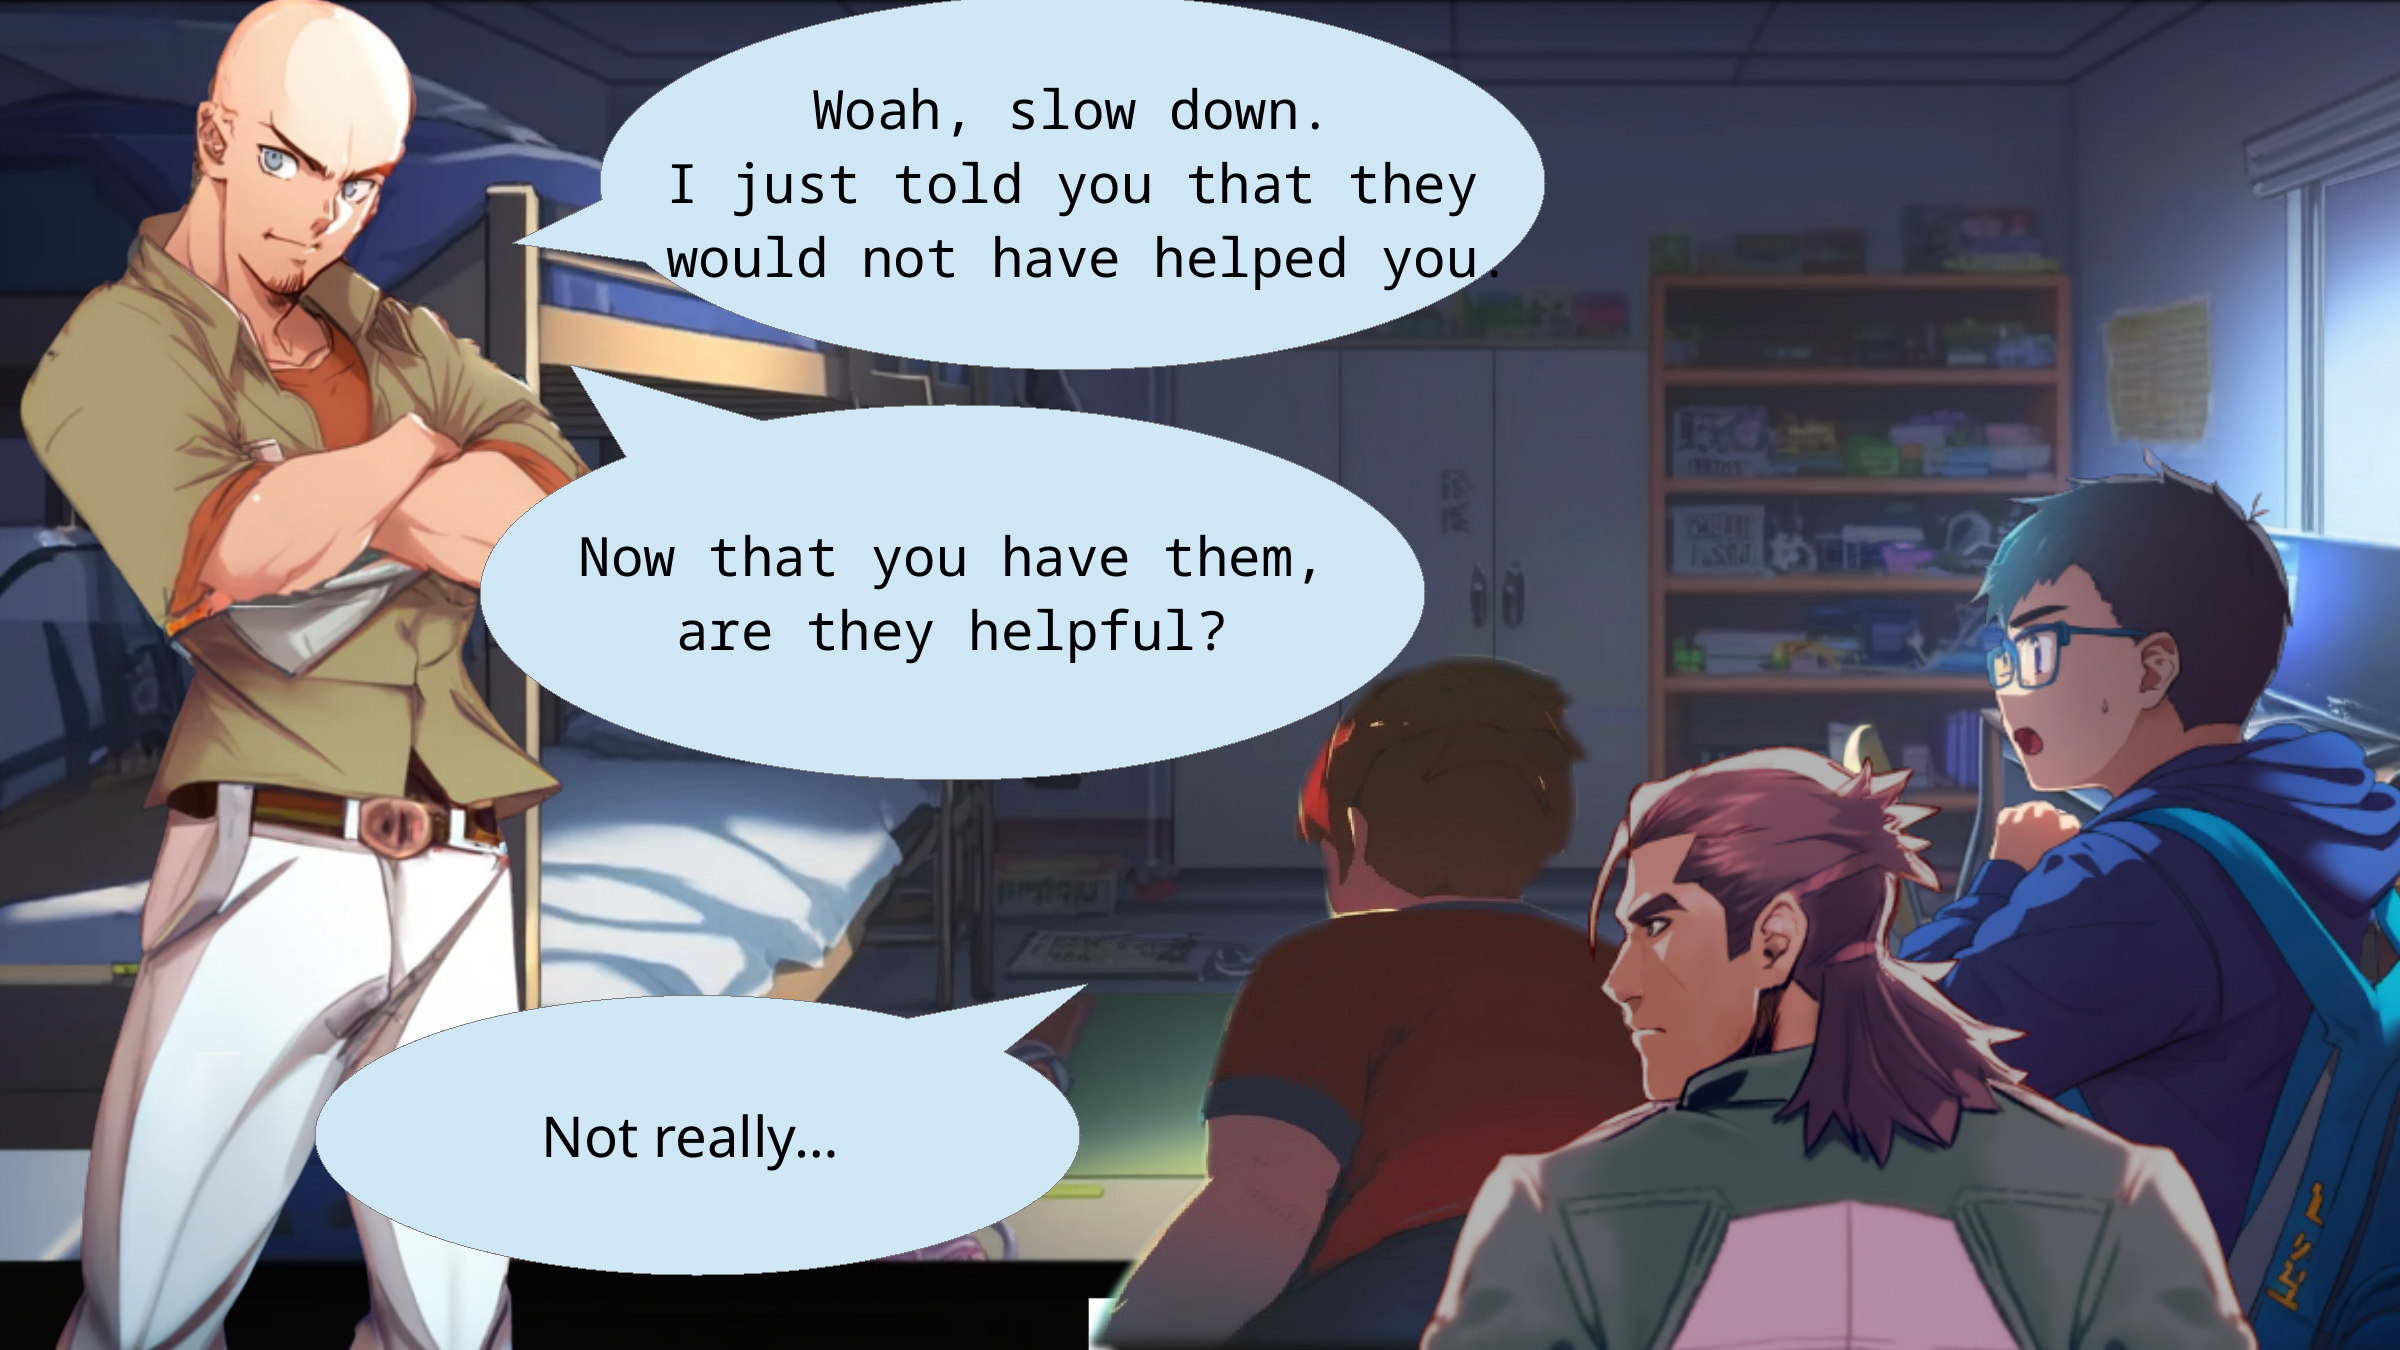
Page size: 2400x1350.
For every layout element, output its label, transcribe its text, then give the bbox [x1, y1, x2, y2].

text_box Now that you have them, are they helpful? [480, 364, 1426, 780]
text_box Not really… [315, 983, 1088, 1276]
text_box Woah, slow down. I just told you that they would not have helped you. [512, 0, 1546, 370]
picture [0, 0, 2400, 1350]
